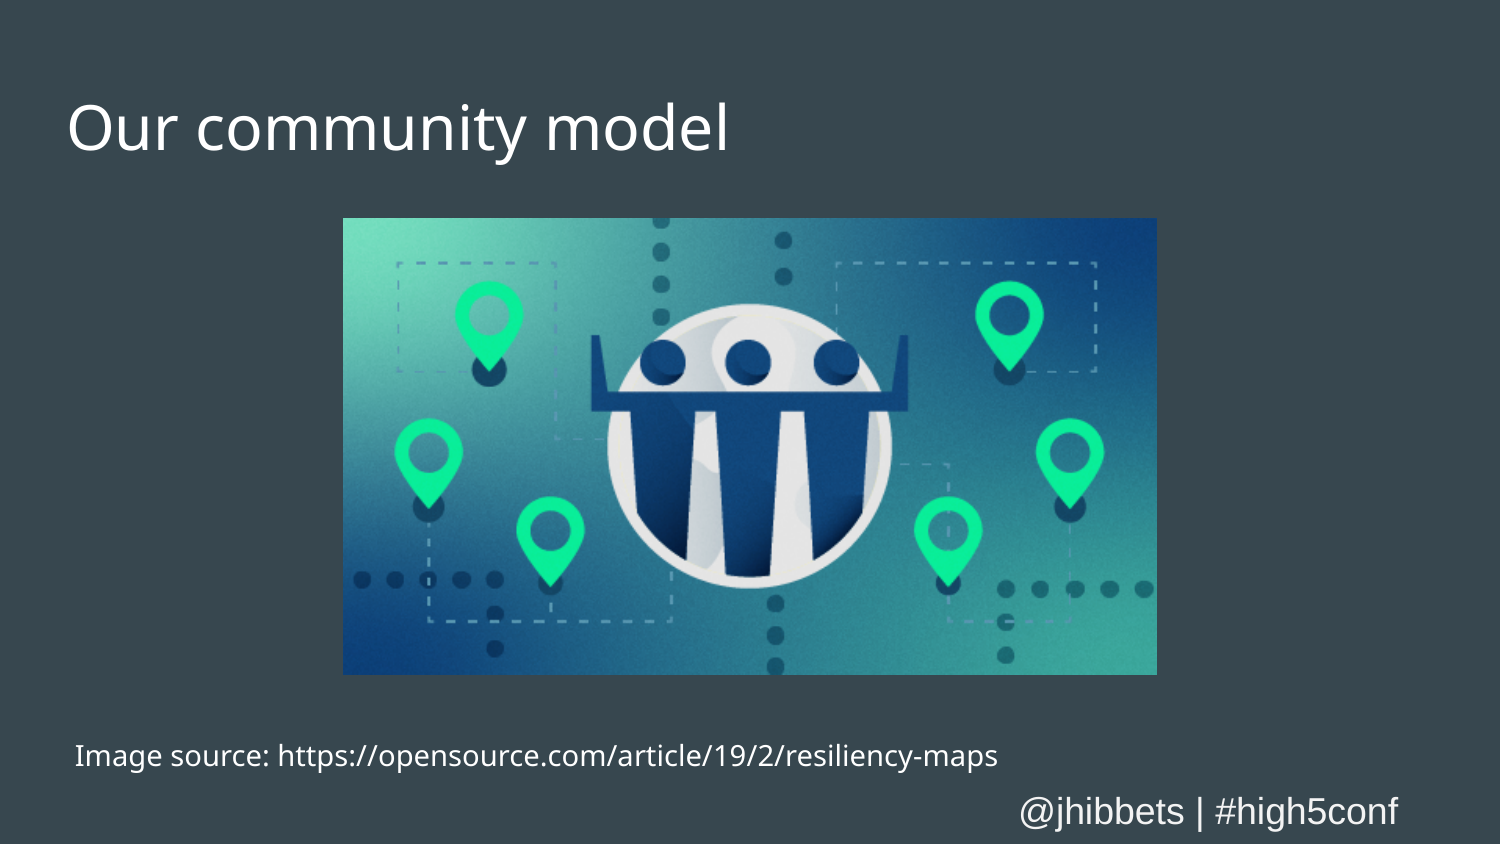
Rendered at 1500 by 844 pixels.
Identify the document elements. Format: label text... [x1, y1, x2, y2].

text_box Image source: https://opensource.com/article/19/2/resiliency-maps [59, 722, 1360, 769]
title Our community model [51, 72, 1449, 167]
picture [343, 218, 1157, 675]
